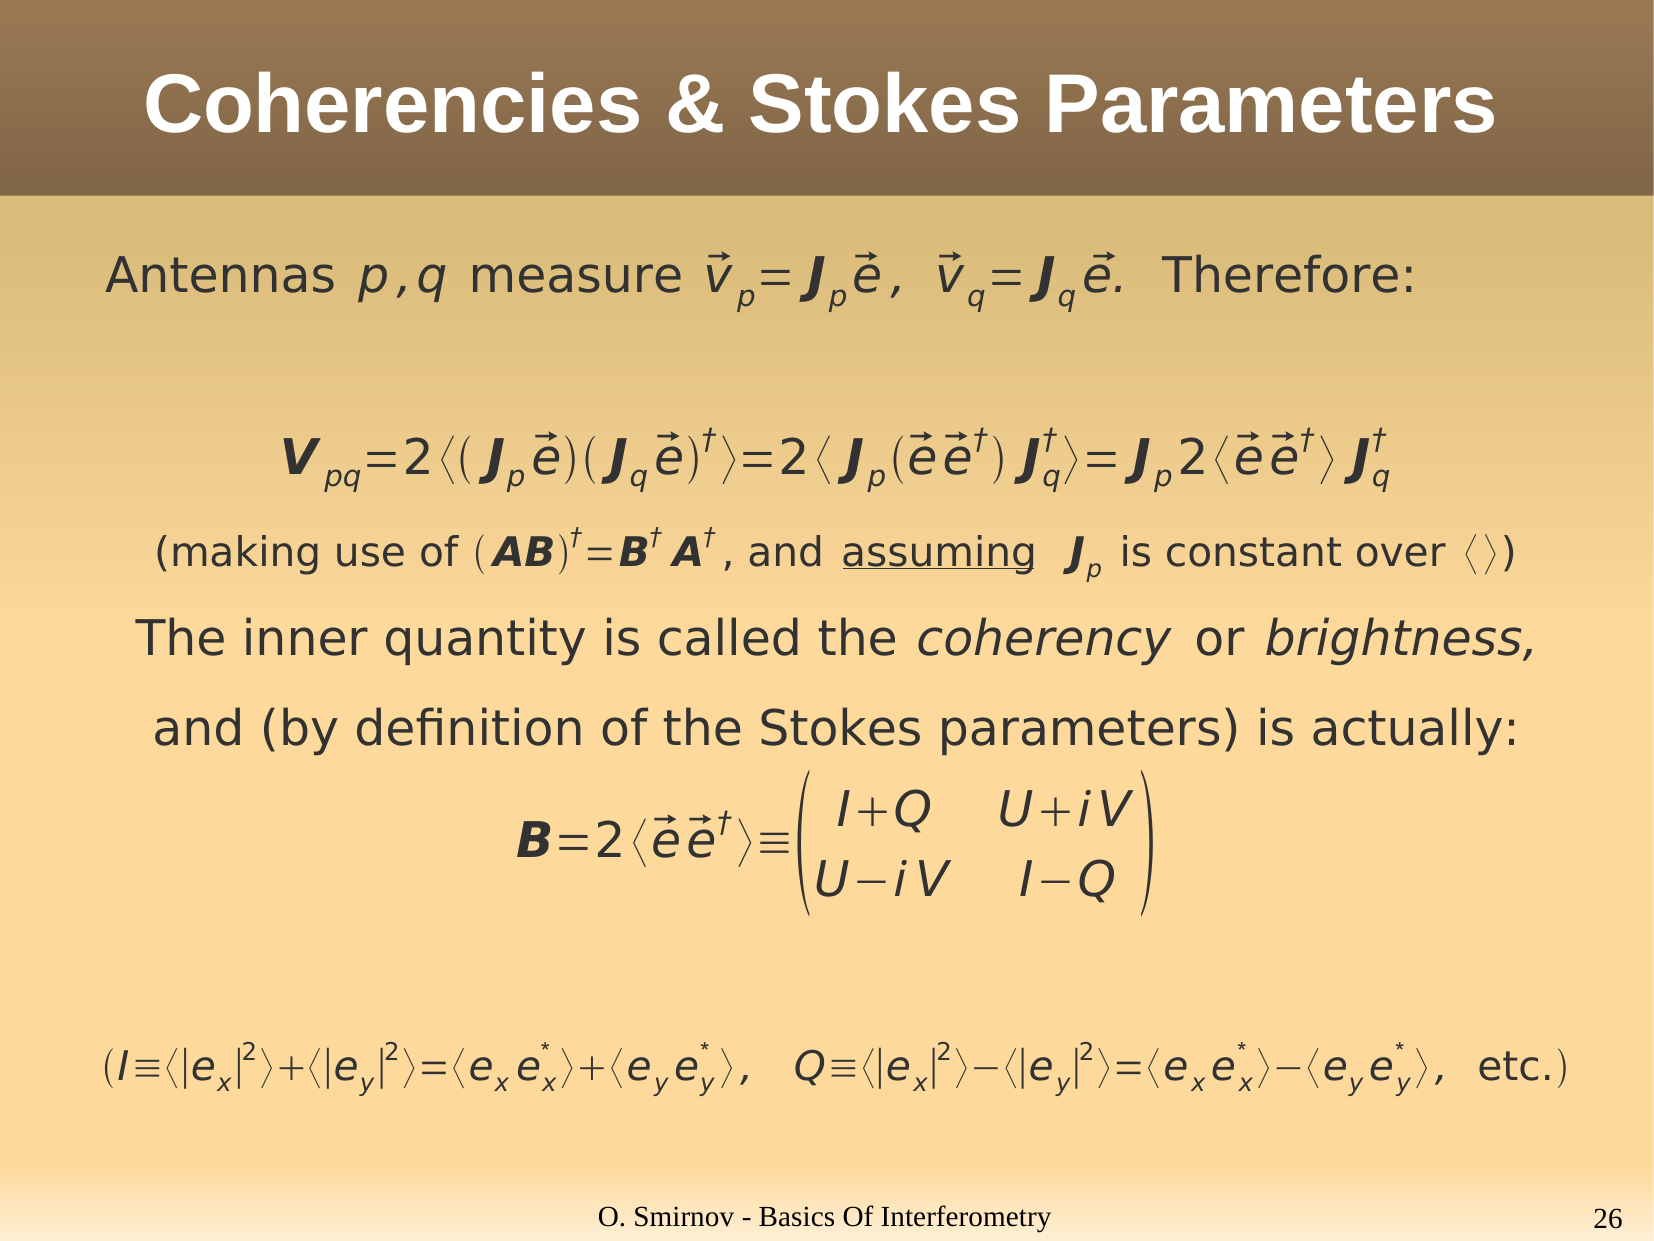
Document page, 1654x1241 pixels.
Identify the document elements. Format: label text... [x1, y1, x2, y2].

title Coherencies & Stokes Parameters [76, 0, 1565, 208]
chart [95, 225, 1576, 1099]
picture [0, 0, 1654, 1241]
